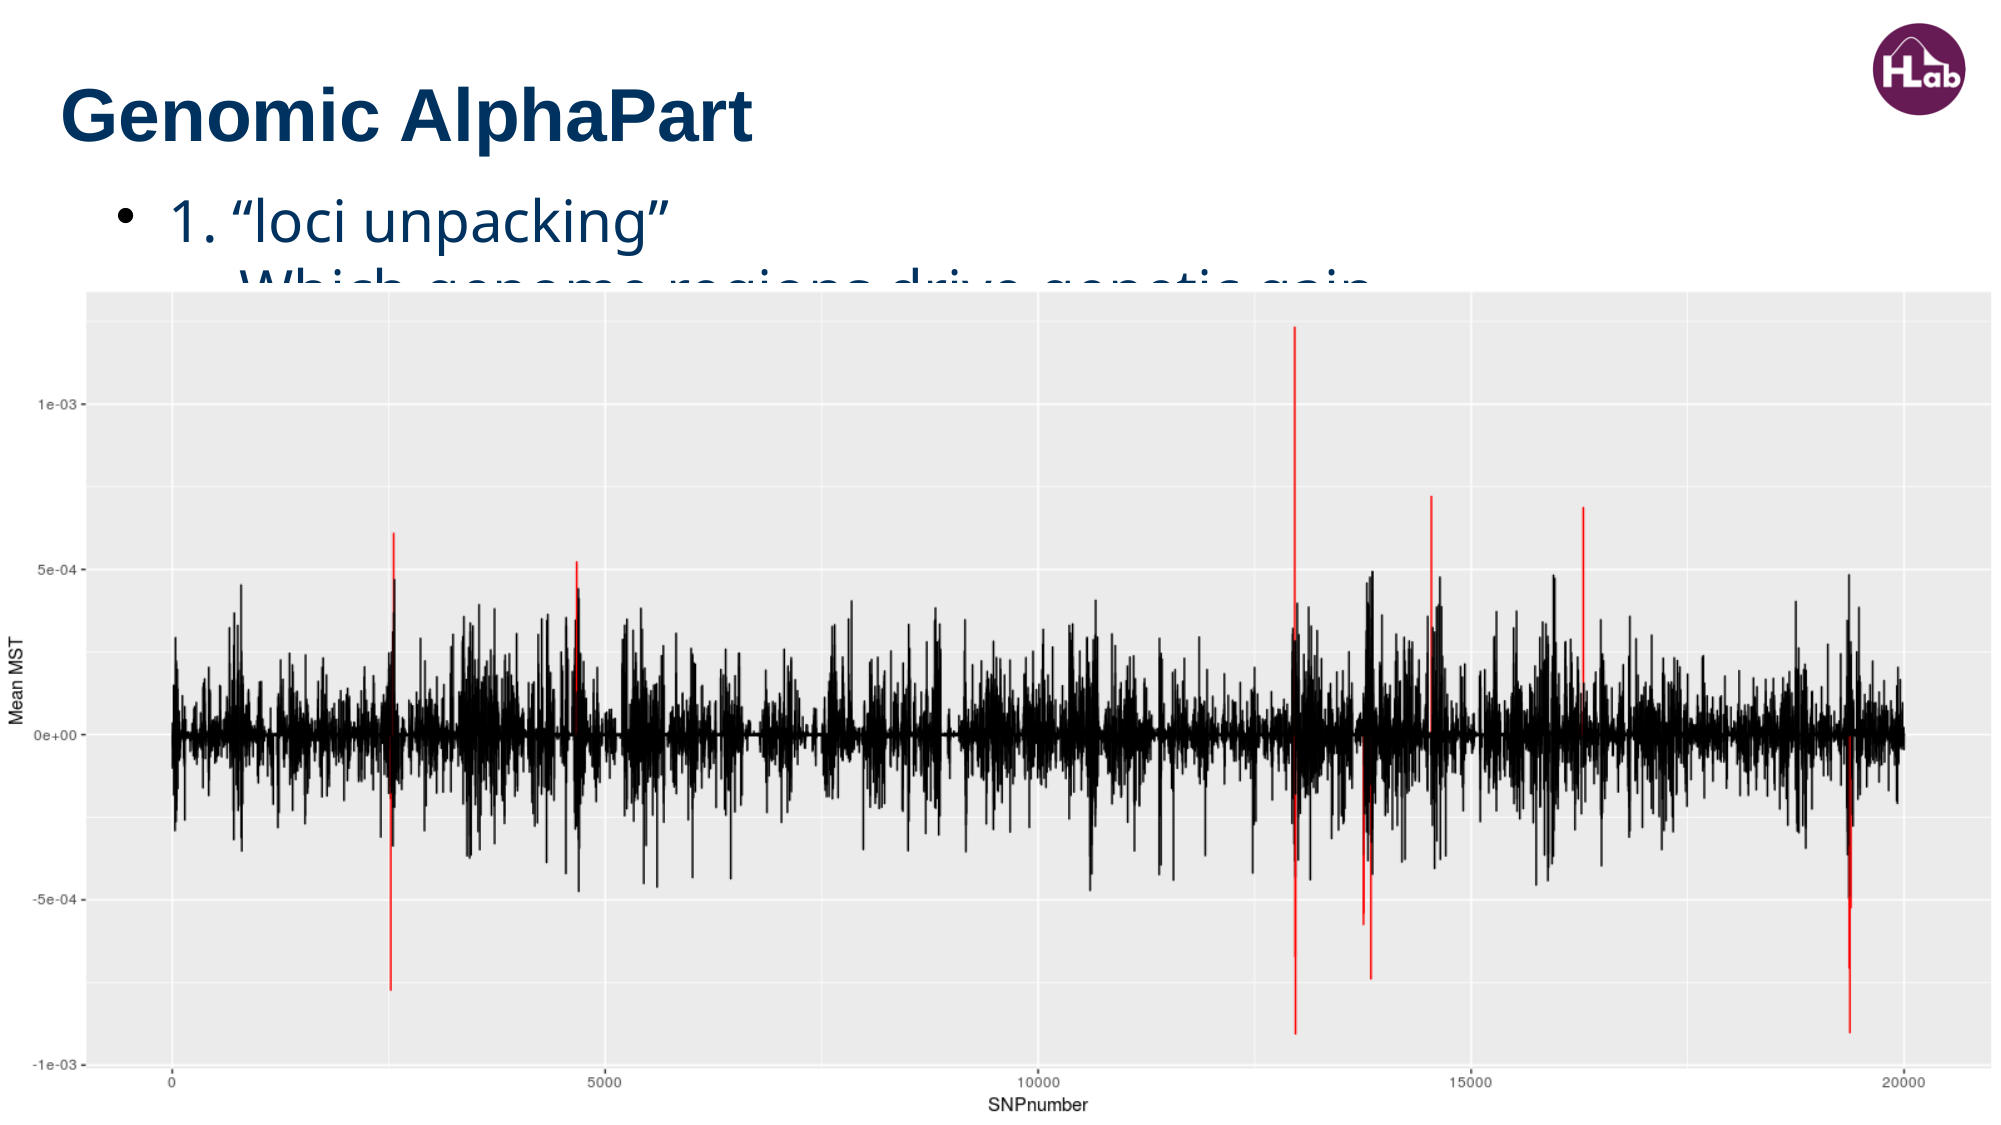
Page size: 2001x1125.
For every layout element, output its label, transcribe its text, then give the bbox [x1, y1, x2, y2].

text_box 1. “loci unpacking” Which genome regions drive genetic gain Sources of haplotypes / alleles [83, 176, 1966, 283]
picture [0, 283, 2000, 1125]
text_box Genomic AlphaPart [45, 59, 1926, 166]
picture [1872, 21, 1966, 116]
